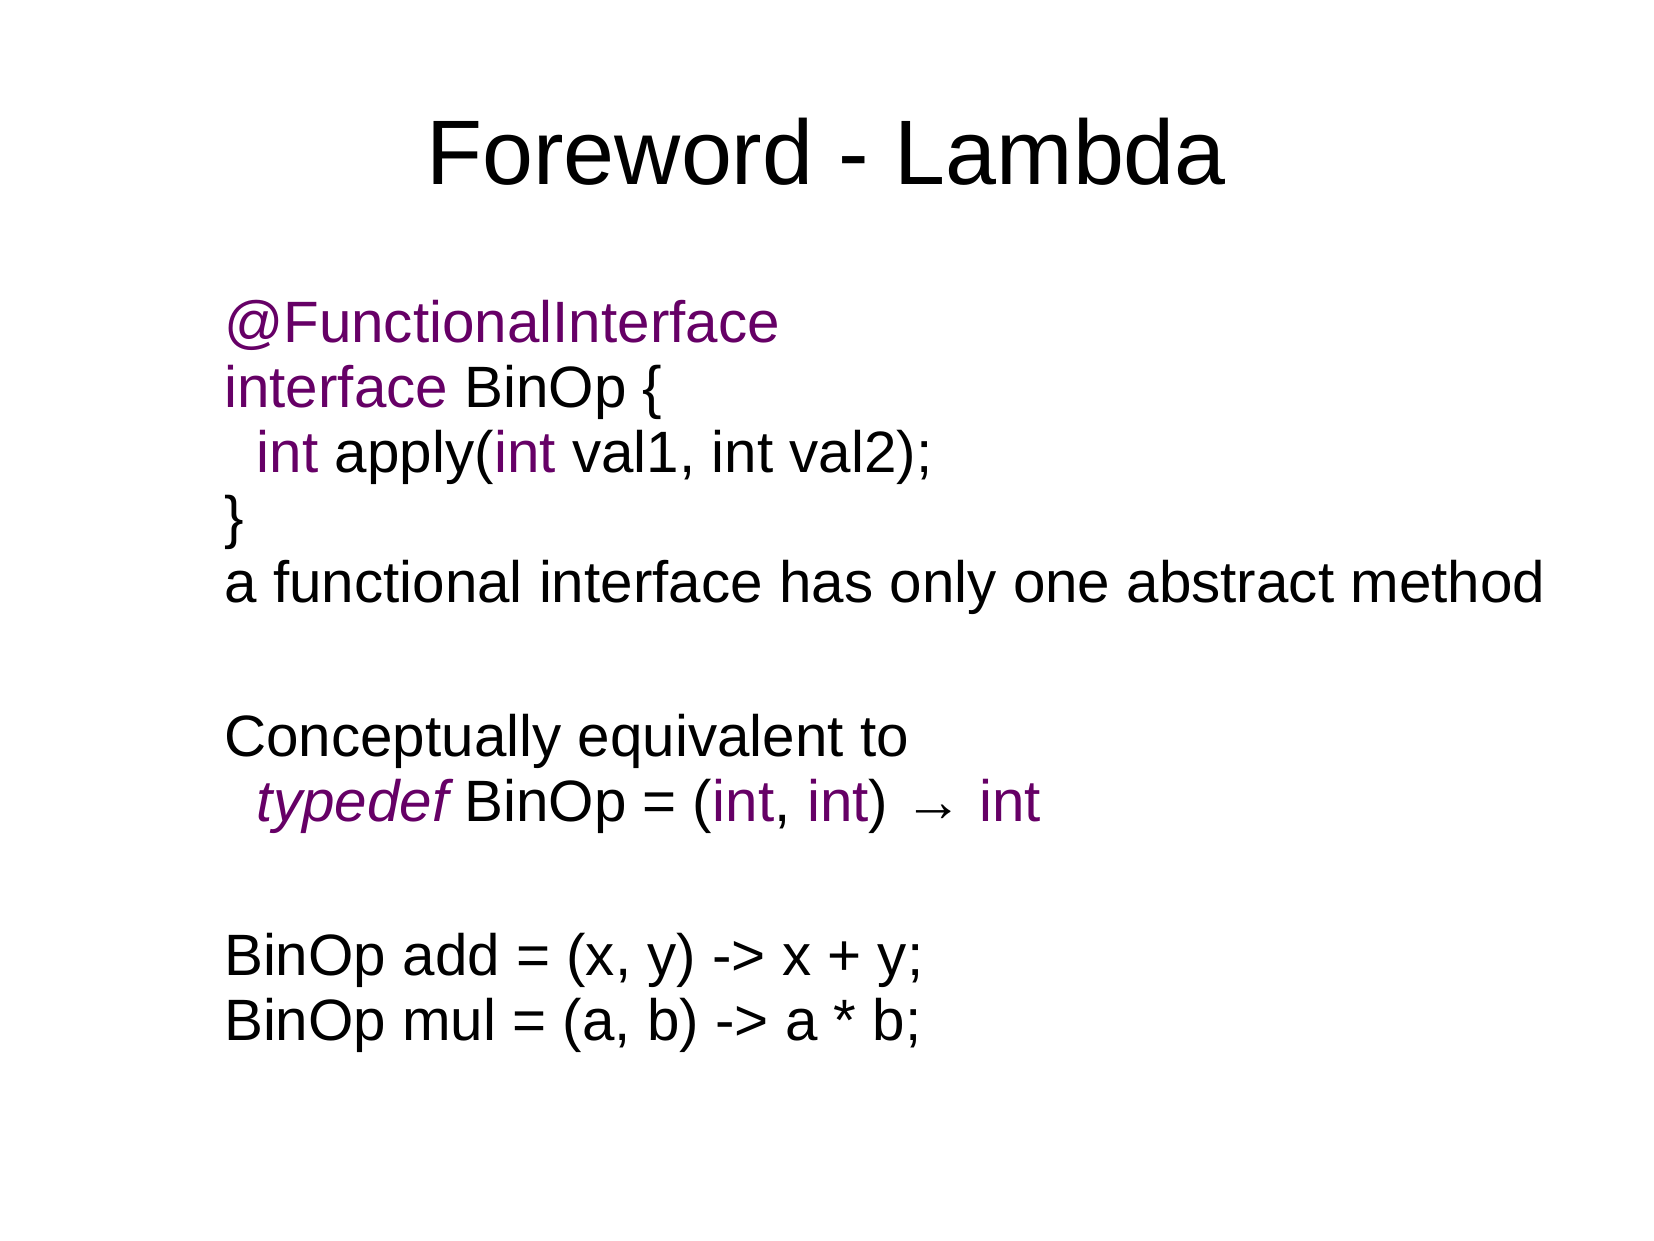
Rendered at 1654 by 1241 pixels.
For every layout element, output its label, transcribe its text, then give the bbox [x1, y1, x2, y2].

title Foreword - Lambda [82, 49, 1571, 257]
list @FunctionalInterface interface BinOp { int apply(int val1, int val2); } a functional interface has only one abstract method Conceptually equivalent to typedef BinOp = (int, int) → int BinOp add = (x, y) -> x + y; BinOp mul = (a, b) -> a * b; [82, 290, 1571, 1141]
